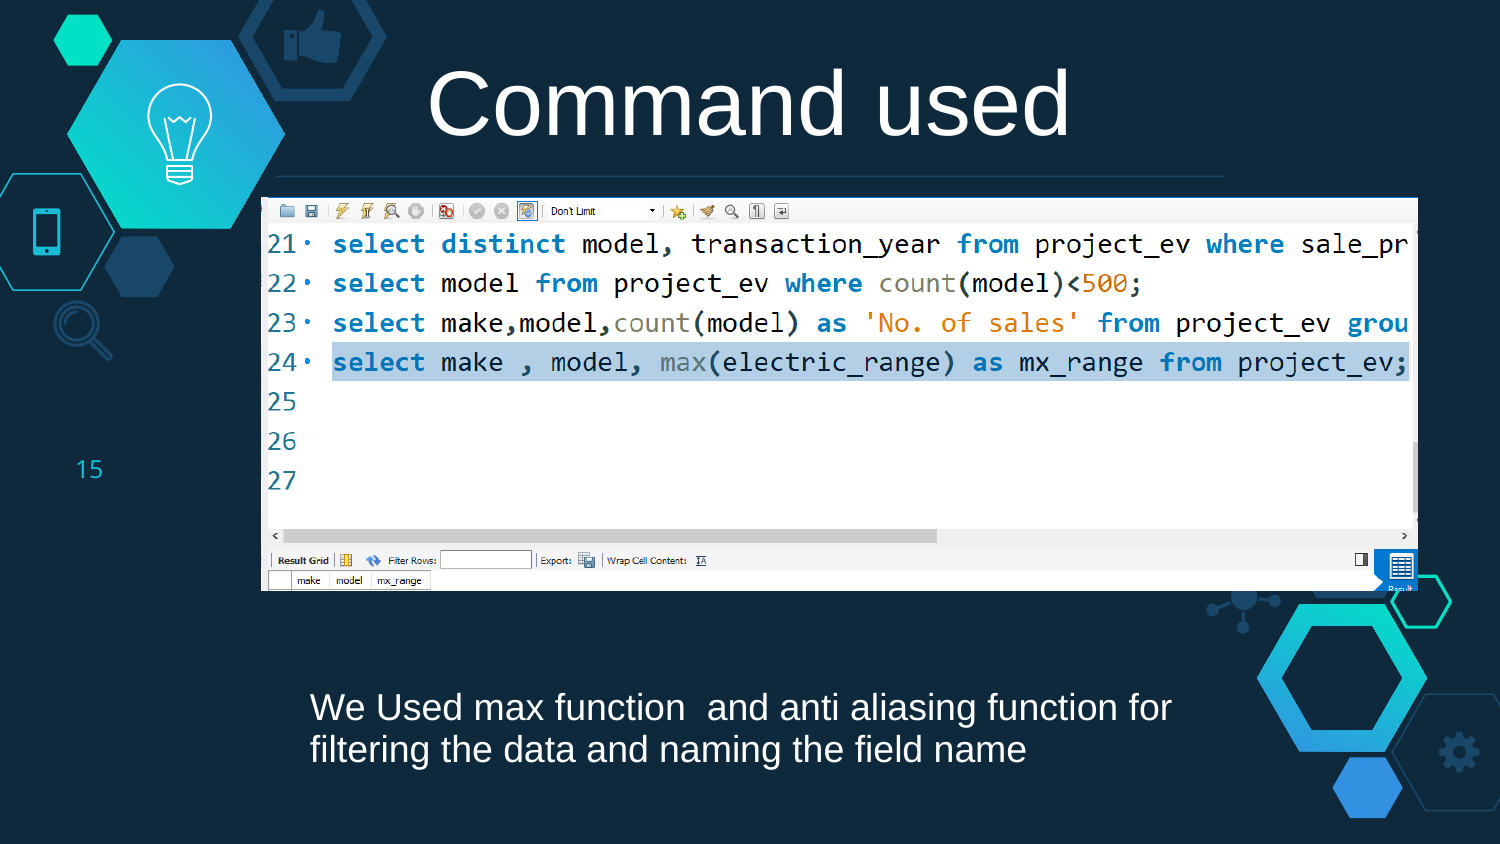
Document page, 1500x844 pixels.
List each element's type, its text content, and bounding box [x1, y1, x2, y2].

list <number> [75, 453, 1425, 687]
list You can copy&paste graphs from Excel and Google Sheets [1418, 197, 1425, 431]
text_box We Used max function and anti aliasing function for filtering the data and naming the field name [295, 679, 1211, 778]
picture [261, 197, 1418, 453]
title Command used [75, 33, 1425, 175]
list You can copy&paste graphs from Excel and Google Sheets [75, 197, 261, 431]
